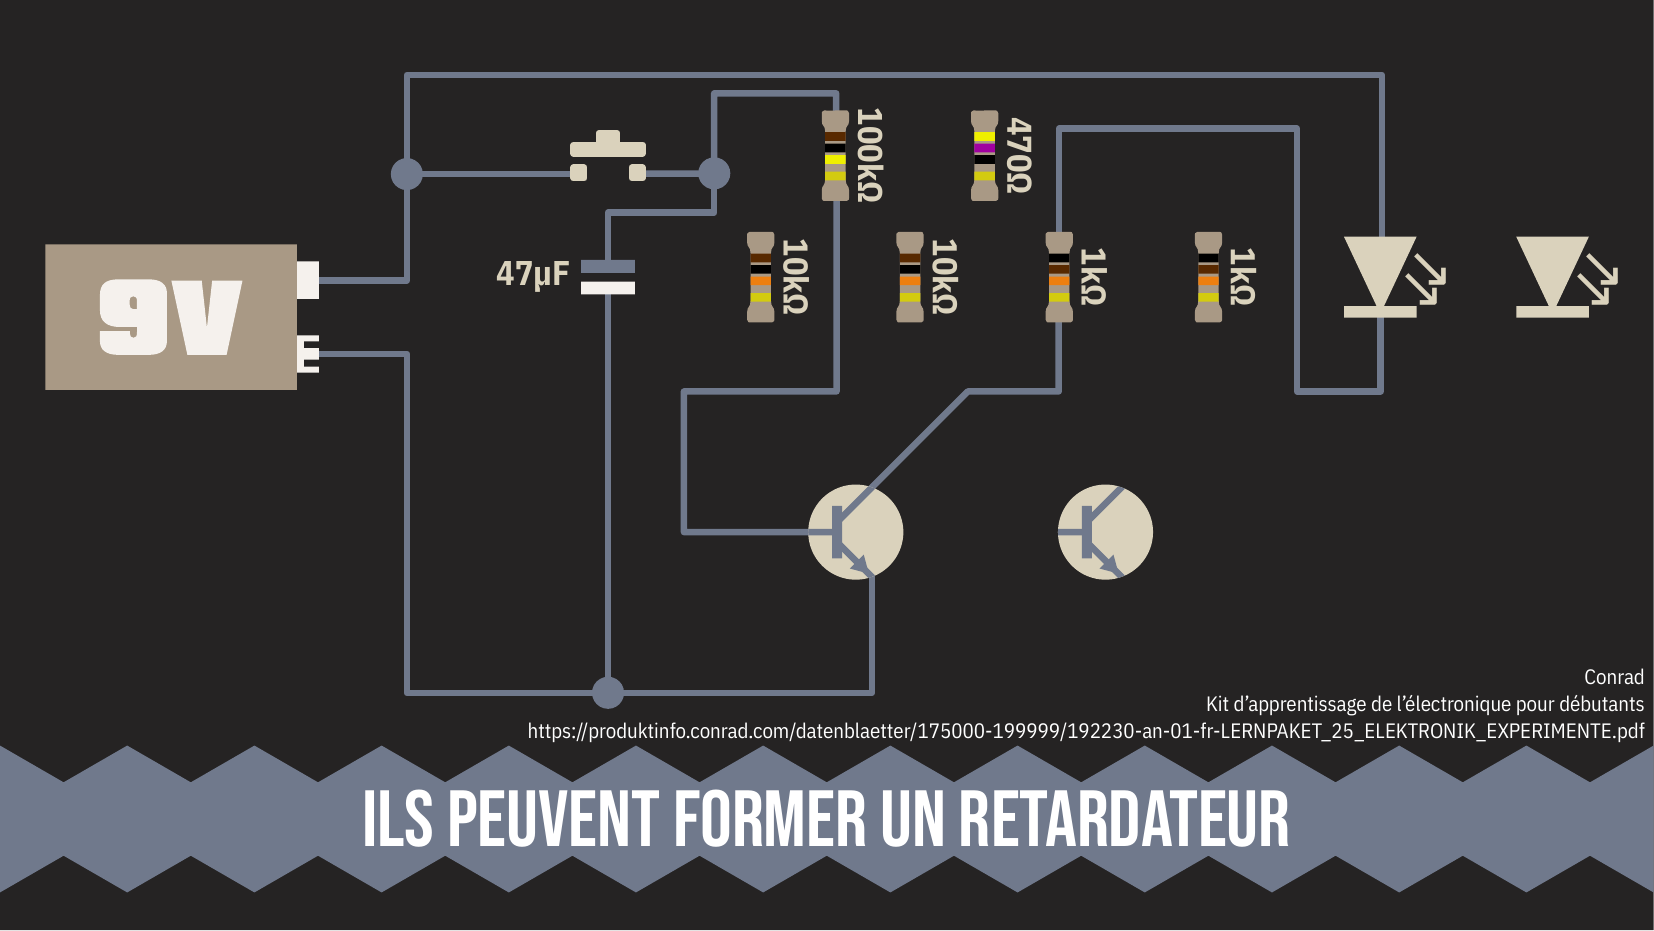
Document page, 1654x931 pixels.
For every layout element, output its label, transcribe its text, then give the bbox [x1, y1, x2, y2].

picture [0, 0, 1654, 741]
title Ils peuvent former un retardateur [54, 768, 1600, 877]
text_box Conrad Kit d’apprentissage de l’électronique pour débutants https://produktinfo.conrad.com/datenblaetter/175000-199999/192230-an-01-fr-LERNPAKET_25_ELEKTRONIK_EXPERIMENTE.pdf [431, 655, 1654, 752]
